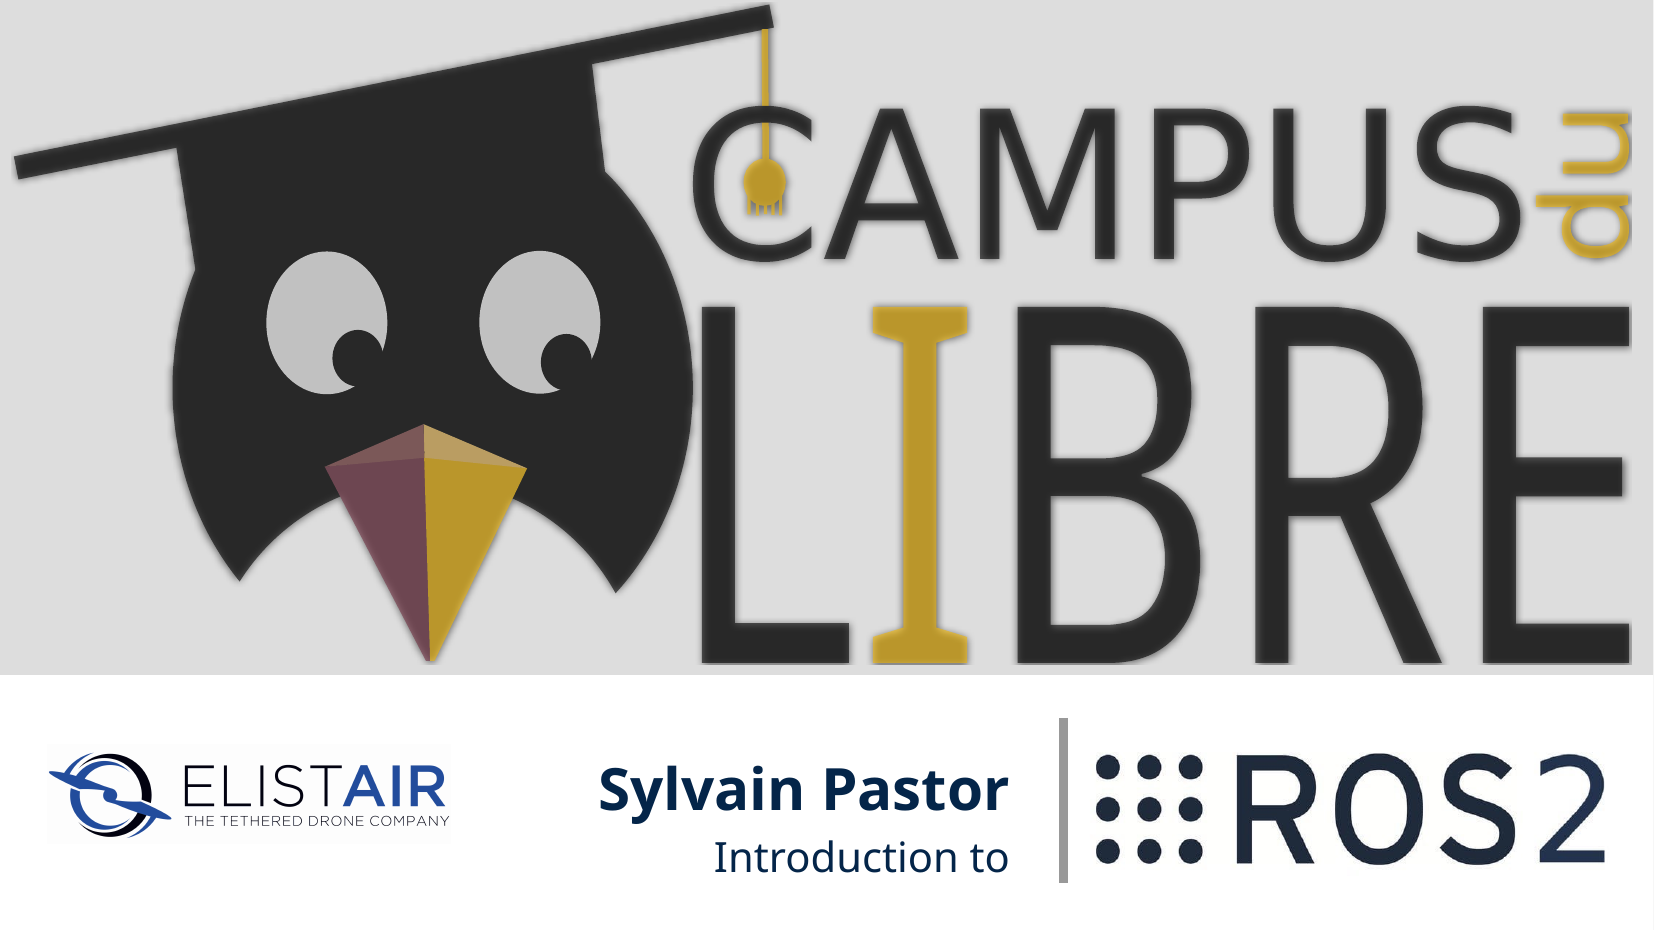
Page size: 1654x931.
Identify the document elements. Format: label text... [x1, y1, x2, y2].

picture [13, 4, 1630, 663]
text_box Sylvain Pastor Introduction to [493, 740, 1025, 931]
picture [47, 744, 451, 844]
picture [1078, 740, 1626, 876]
